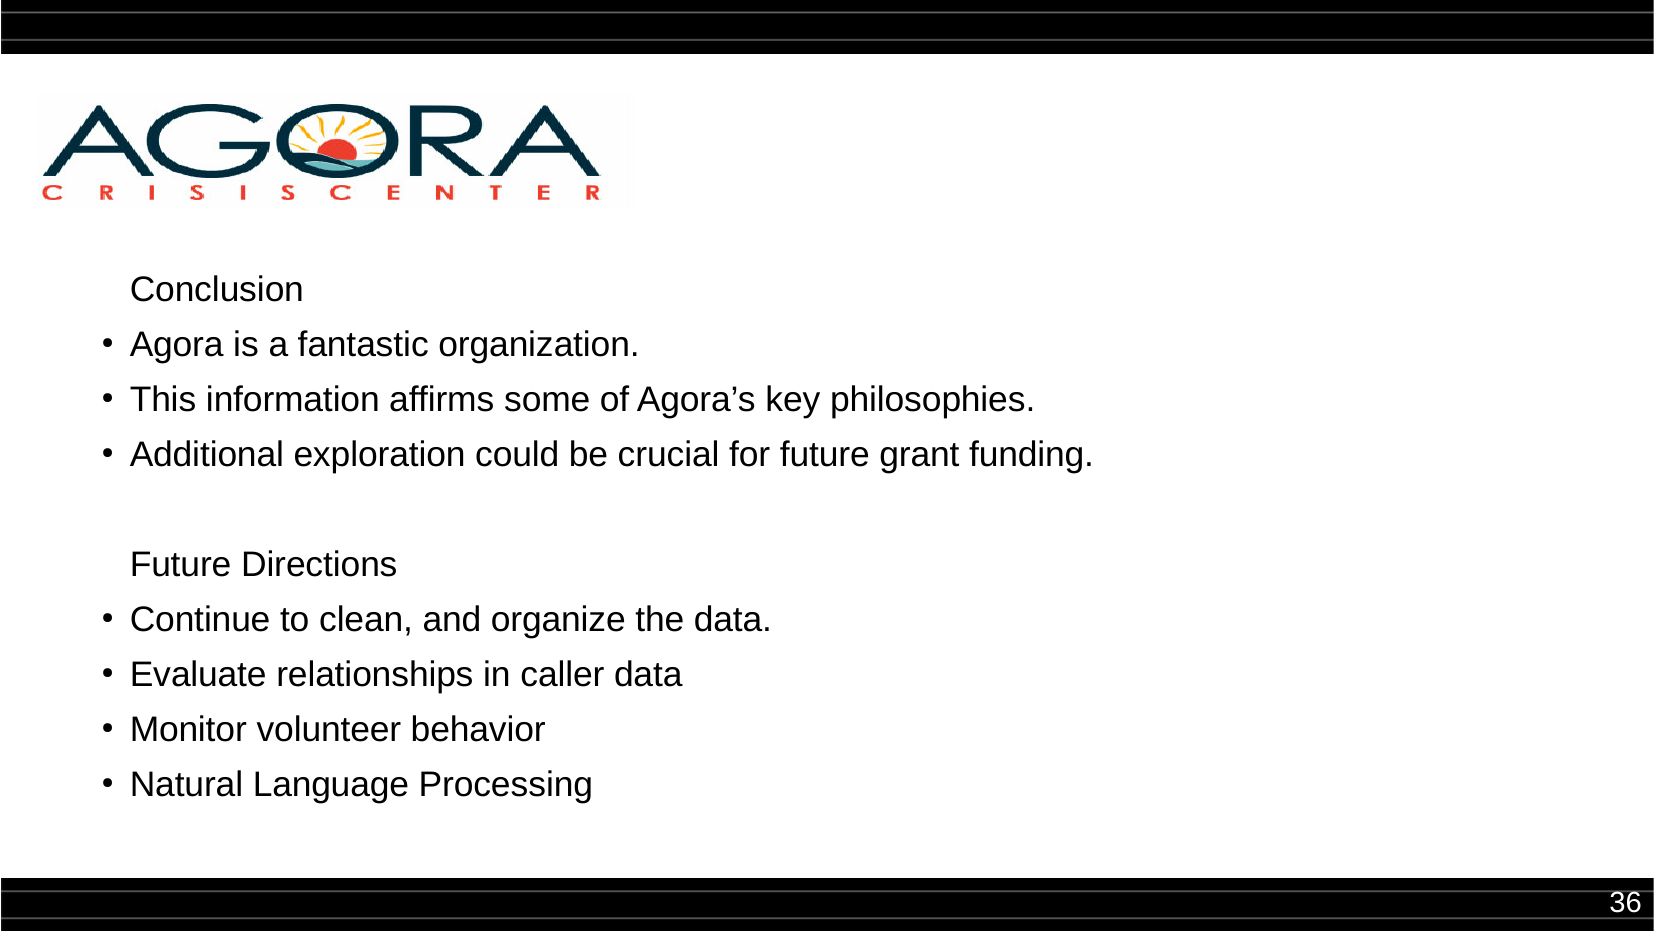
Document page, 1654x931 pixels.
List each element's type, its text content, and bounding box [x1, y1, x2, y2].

picture [1, 878, 1654, 931]
list Conclusion Agora is a fantastic organization. This information affirms some of Agora’s key philosophies. Additional exploration could be crucial for future grant funding. Future Directions Continue to clean, and organize the data. Evaluate relationships in caller data Monitor volunteer behavior Natural Language Processing [92, 269, 1353, 810]
picture [0, 60, 676, 235]
picture [1, 0, 1654, 54]
